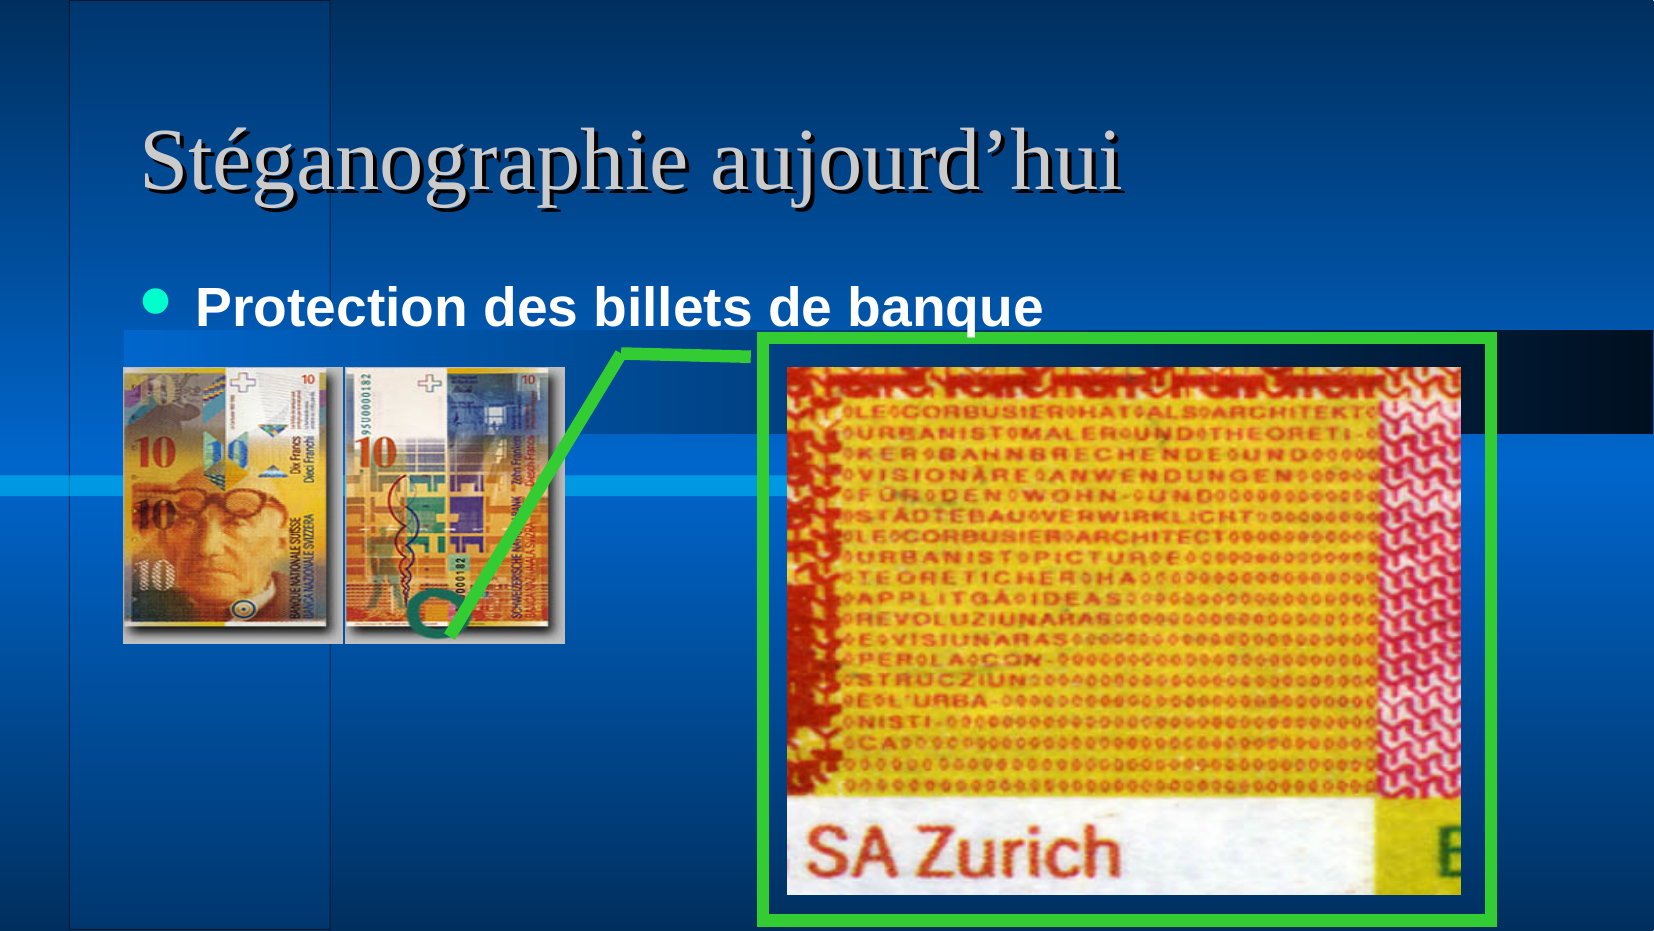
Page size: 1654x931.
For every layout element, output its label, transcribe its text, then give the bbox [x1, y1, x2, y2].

list Protection des billets de banque [124, 268, 1530, 359]
picture [787, 367, 1461, 895]
title Stéganographie aujourd’hui [124, 82, 1530, 238]
picture [345, 367, 565, 644]
picture [123, 367, 343, 644]
